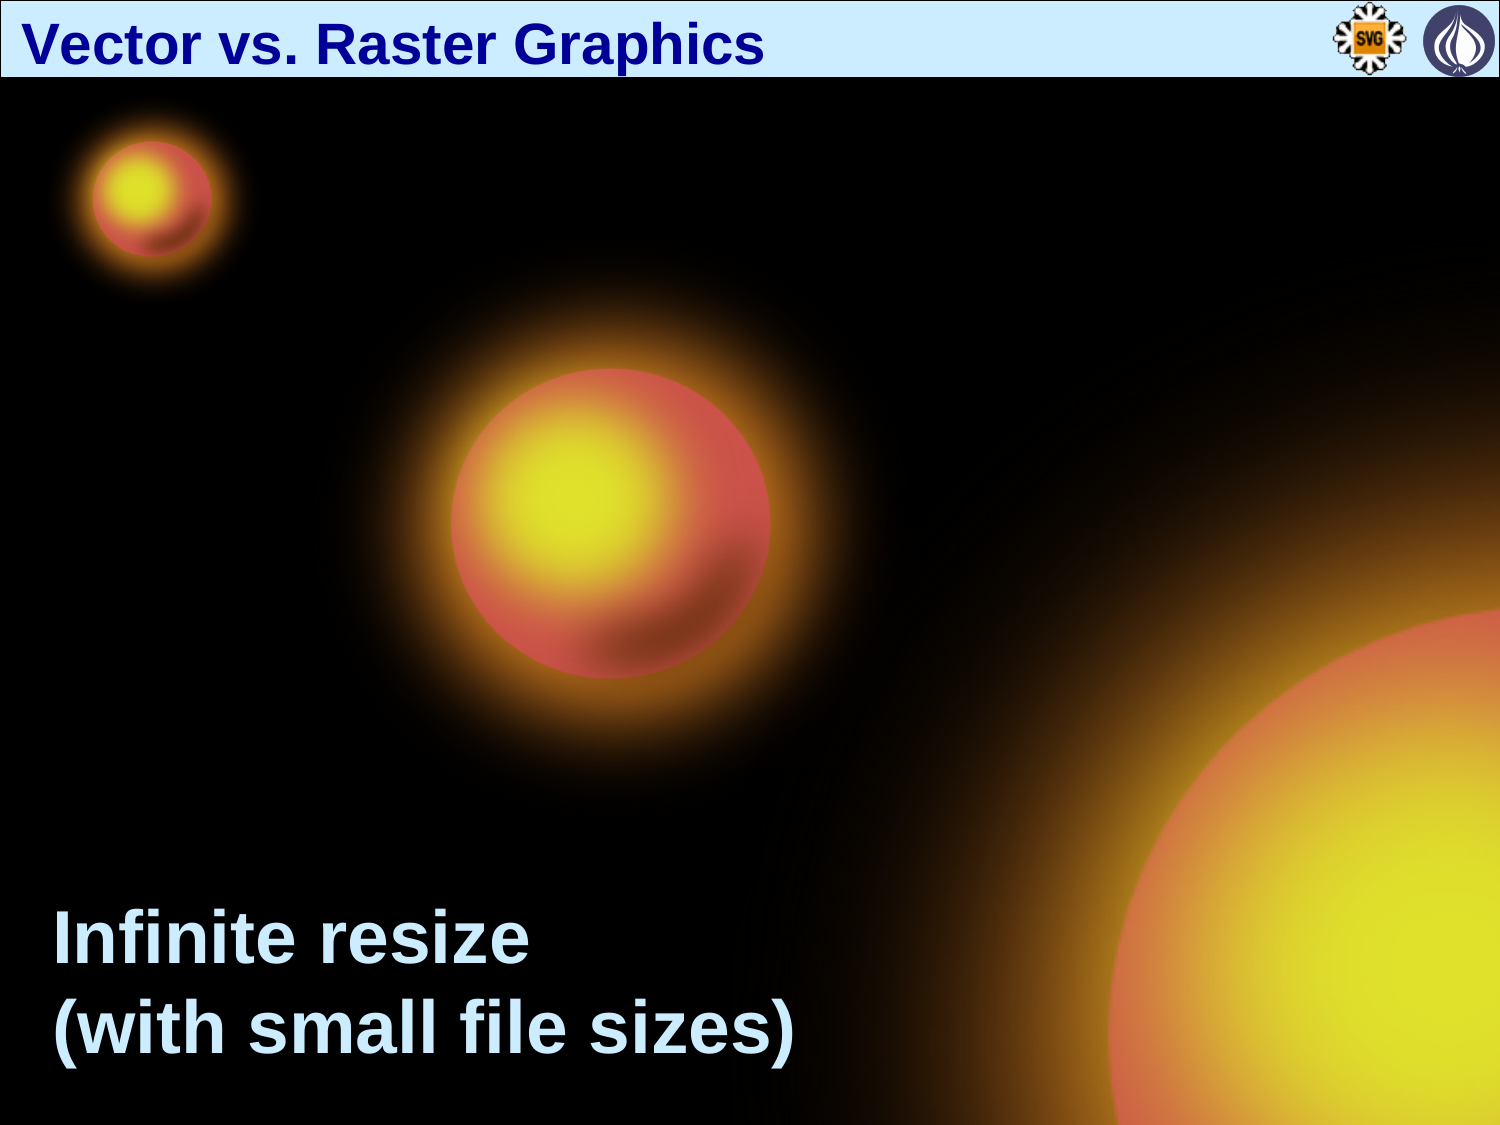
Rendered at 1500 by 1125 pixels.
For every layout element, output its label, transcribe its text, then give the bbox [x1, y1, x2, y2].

text_box [783, 0, 1328, 79]
text_box Infinite resize (with small file sizes) [37, 881, 976, 1077]
picture [1328, 0, 1412, 79]
picture [312, 225, 1500, 1125]
picture [41, 90, 265, 310]
text_box [0, 0, 6, 79]
text_box Vector vs. Raster Graphics [6, 0, 783, 85]
text_box [1412, 0, 1500, 79]
picture [1423, 5, 1495, 77]
